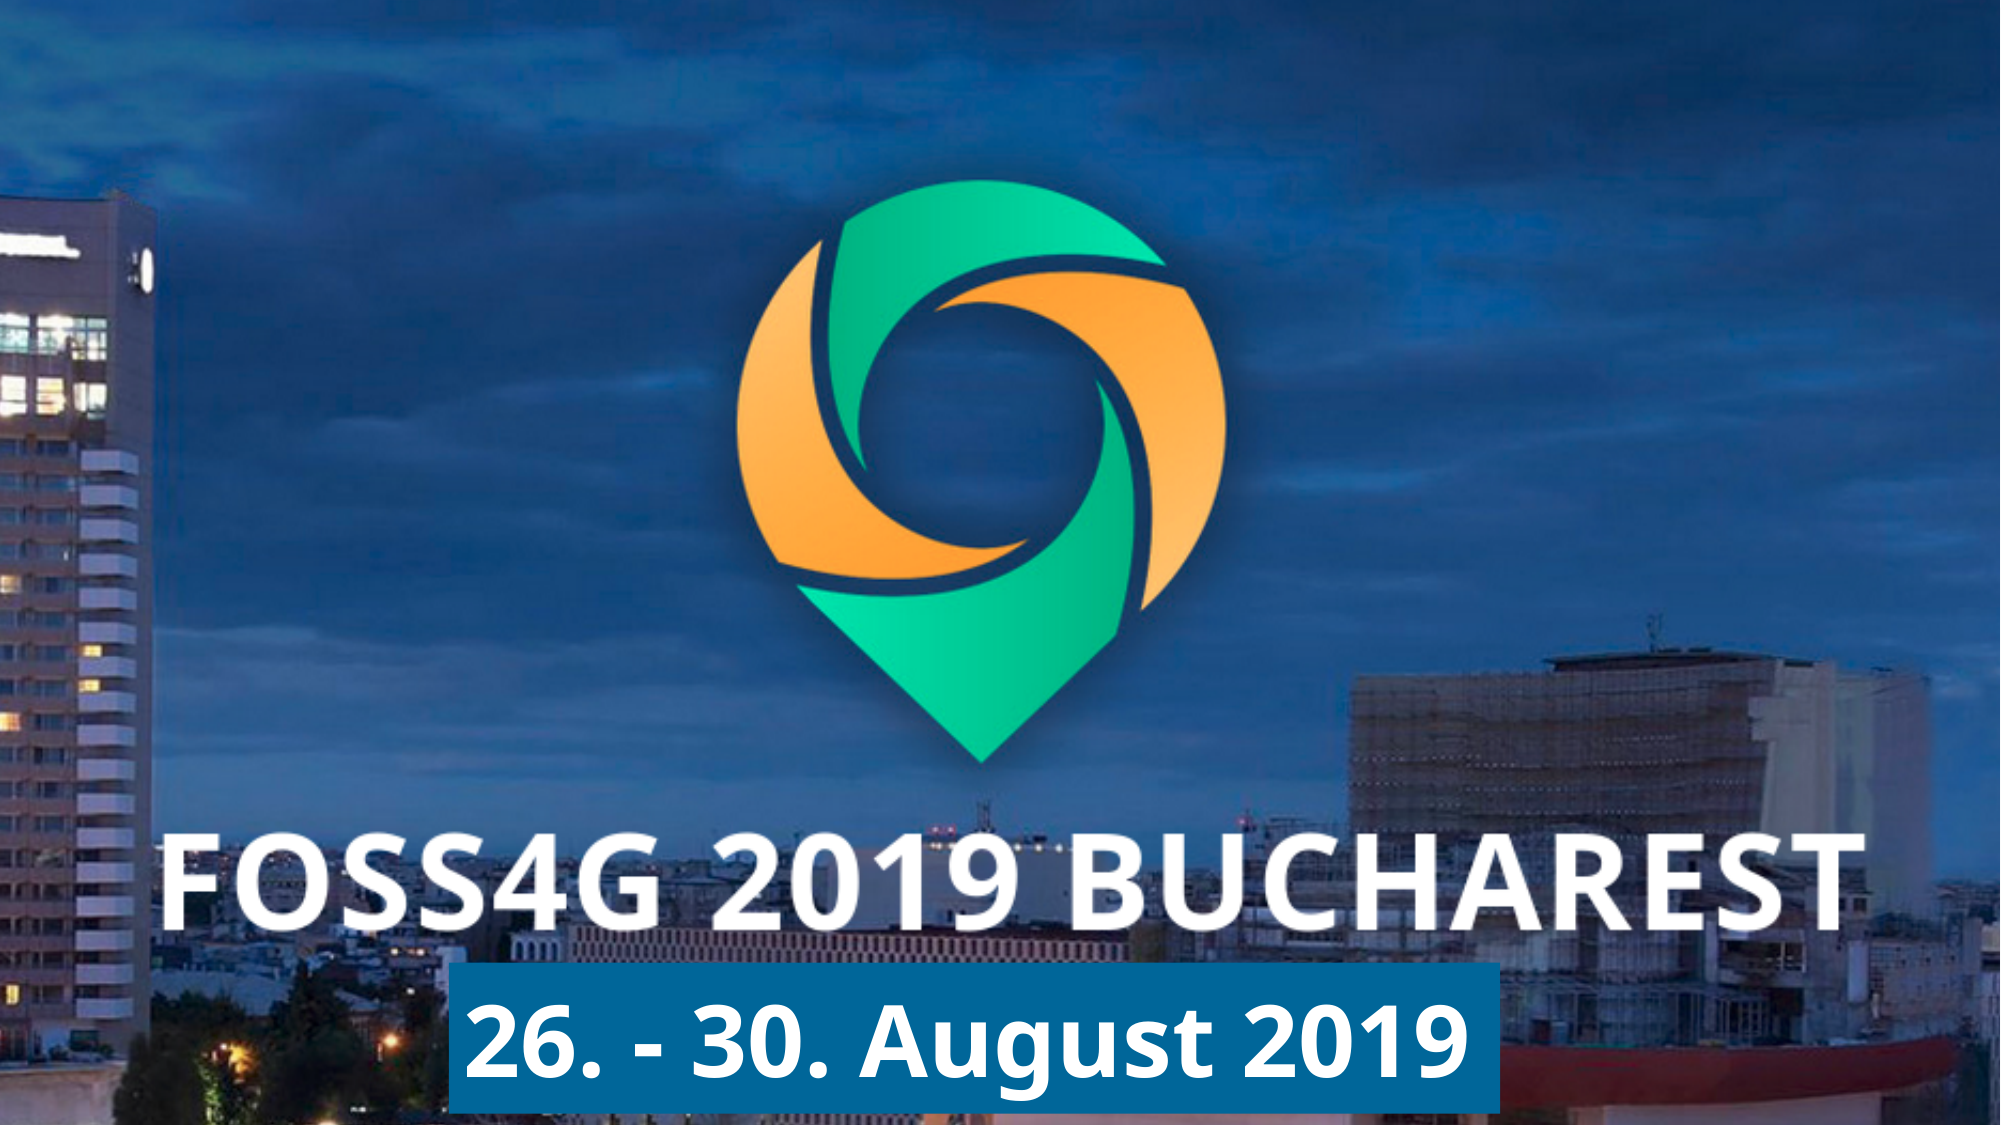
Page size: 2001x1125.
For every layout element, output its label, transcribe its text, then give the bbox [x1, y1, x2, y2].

picture [0, 0, 2000, 1125]
text_box 26. - 30. August 2019 [448, 962, 1501, 1109]
